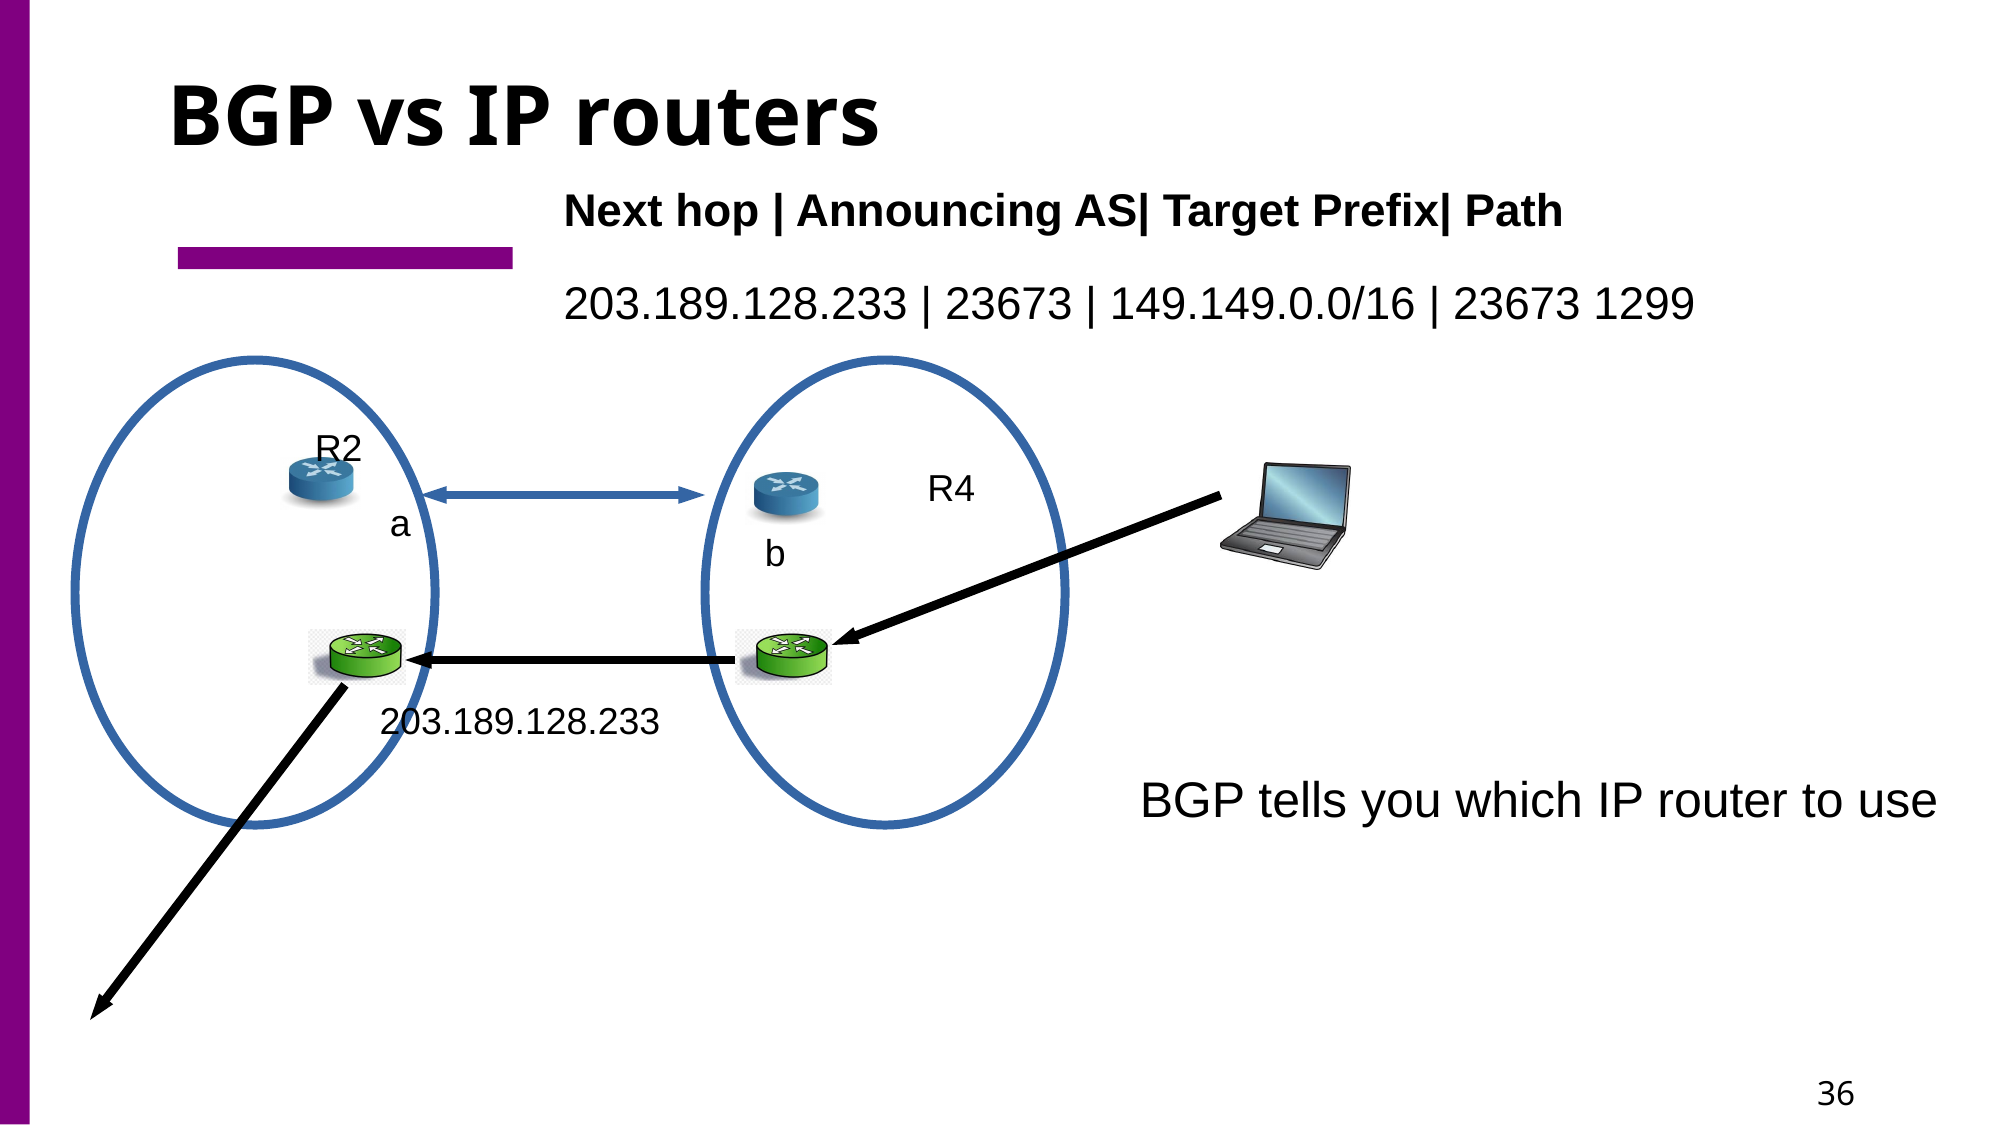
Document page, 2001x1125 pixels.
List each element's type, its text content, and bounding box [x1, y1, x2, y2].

text_box a [375, 495, 426, 552]
picture [280, 457, 361, 511]
title BGP vs IP routers [116, 39, 1591, 185]
text_box Next hop | Announcing AS| Target Prefix| Path 203.189.128.233 | 23673 | 149.149.0.0/16 | 23673 1299 [548, 177, 1831, 440]
text_box 203.189.128.233 [364, 693, 676, 751]
picture [1220, 462, 1351, 571]
text_box R2 [300, 420, 378, 492]
picture [735, 629, 832, 685]
text_box R4 [912, 460, 991, 518]
text_box b [750, 526, 801, 582]
text_box BGP tells you which IP router to use [1125, 765, 1954, 990]
picture [745, 472, 826, 526]
picture [308, 629, 406, 685]
